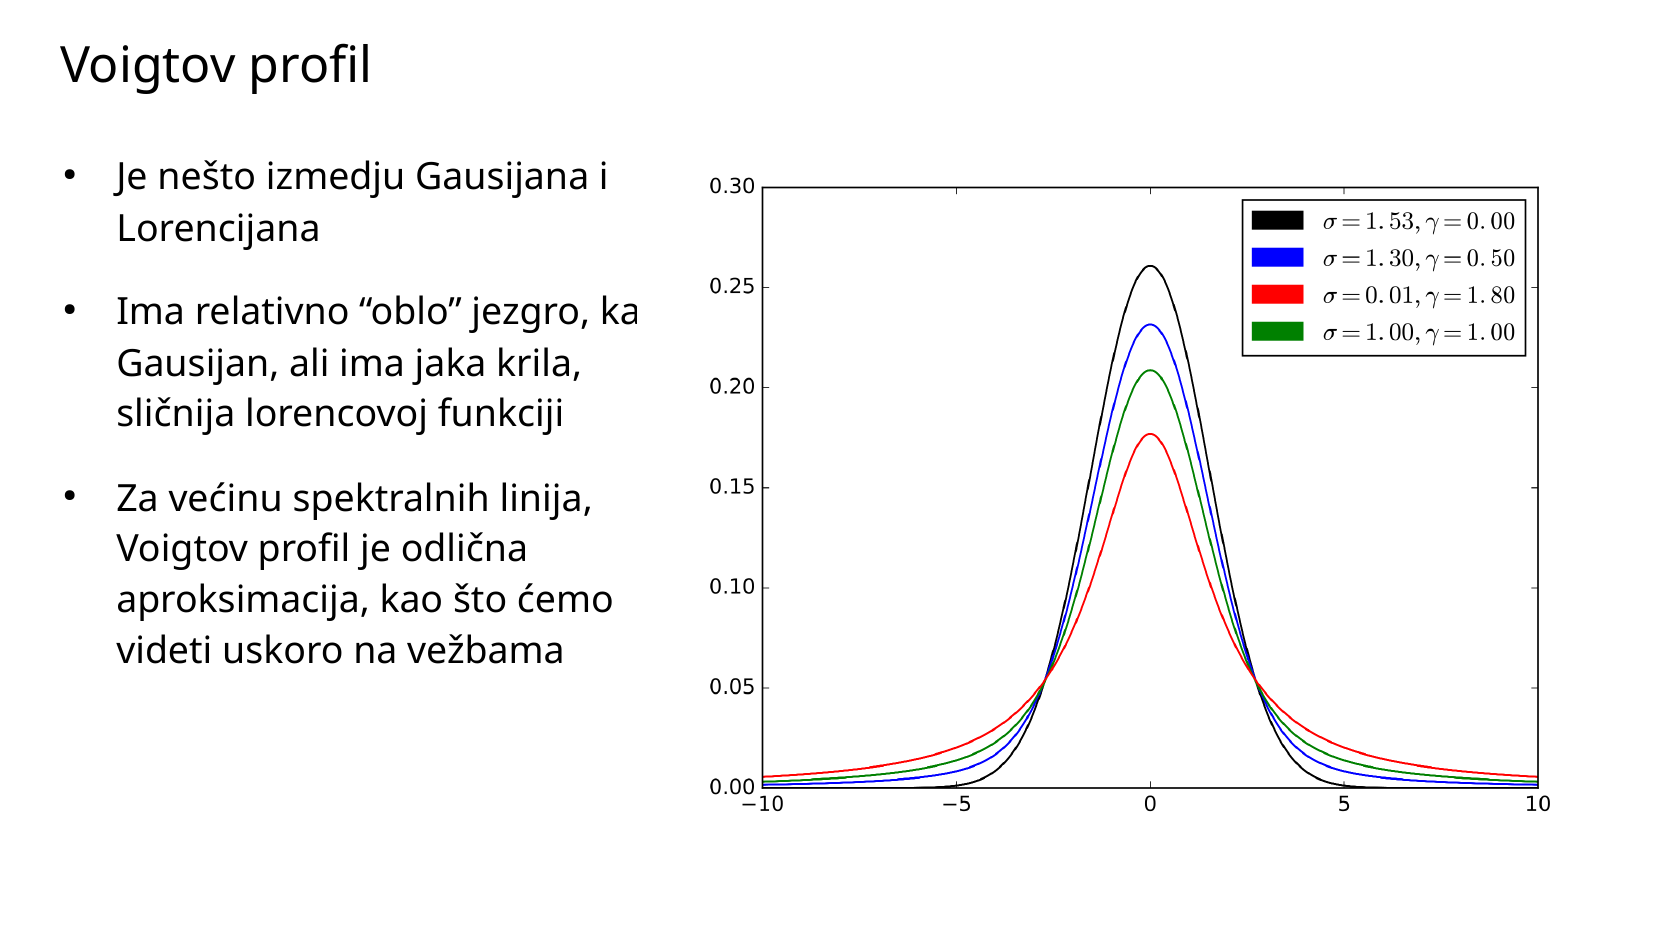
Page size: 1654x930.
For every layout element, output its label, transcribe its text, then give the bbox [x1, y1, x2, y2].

title Voigtov profil [59, 13, 1648, 113]
list Je nešto izmedju Gausijana i Lorencijana Ima relativno “oblo” jezgro, kao Gausijan, ali ima jaka krila, sličnija lorencovoj funkciji Za većinu spektralnih linija, Voigtov profil je odlična aproksimacija, kao što ćemo videti uskoro na vežbama [45, 149, 676, 880]
picture [637, 112, 1638, 863]
